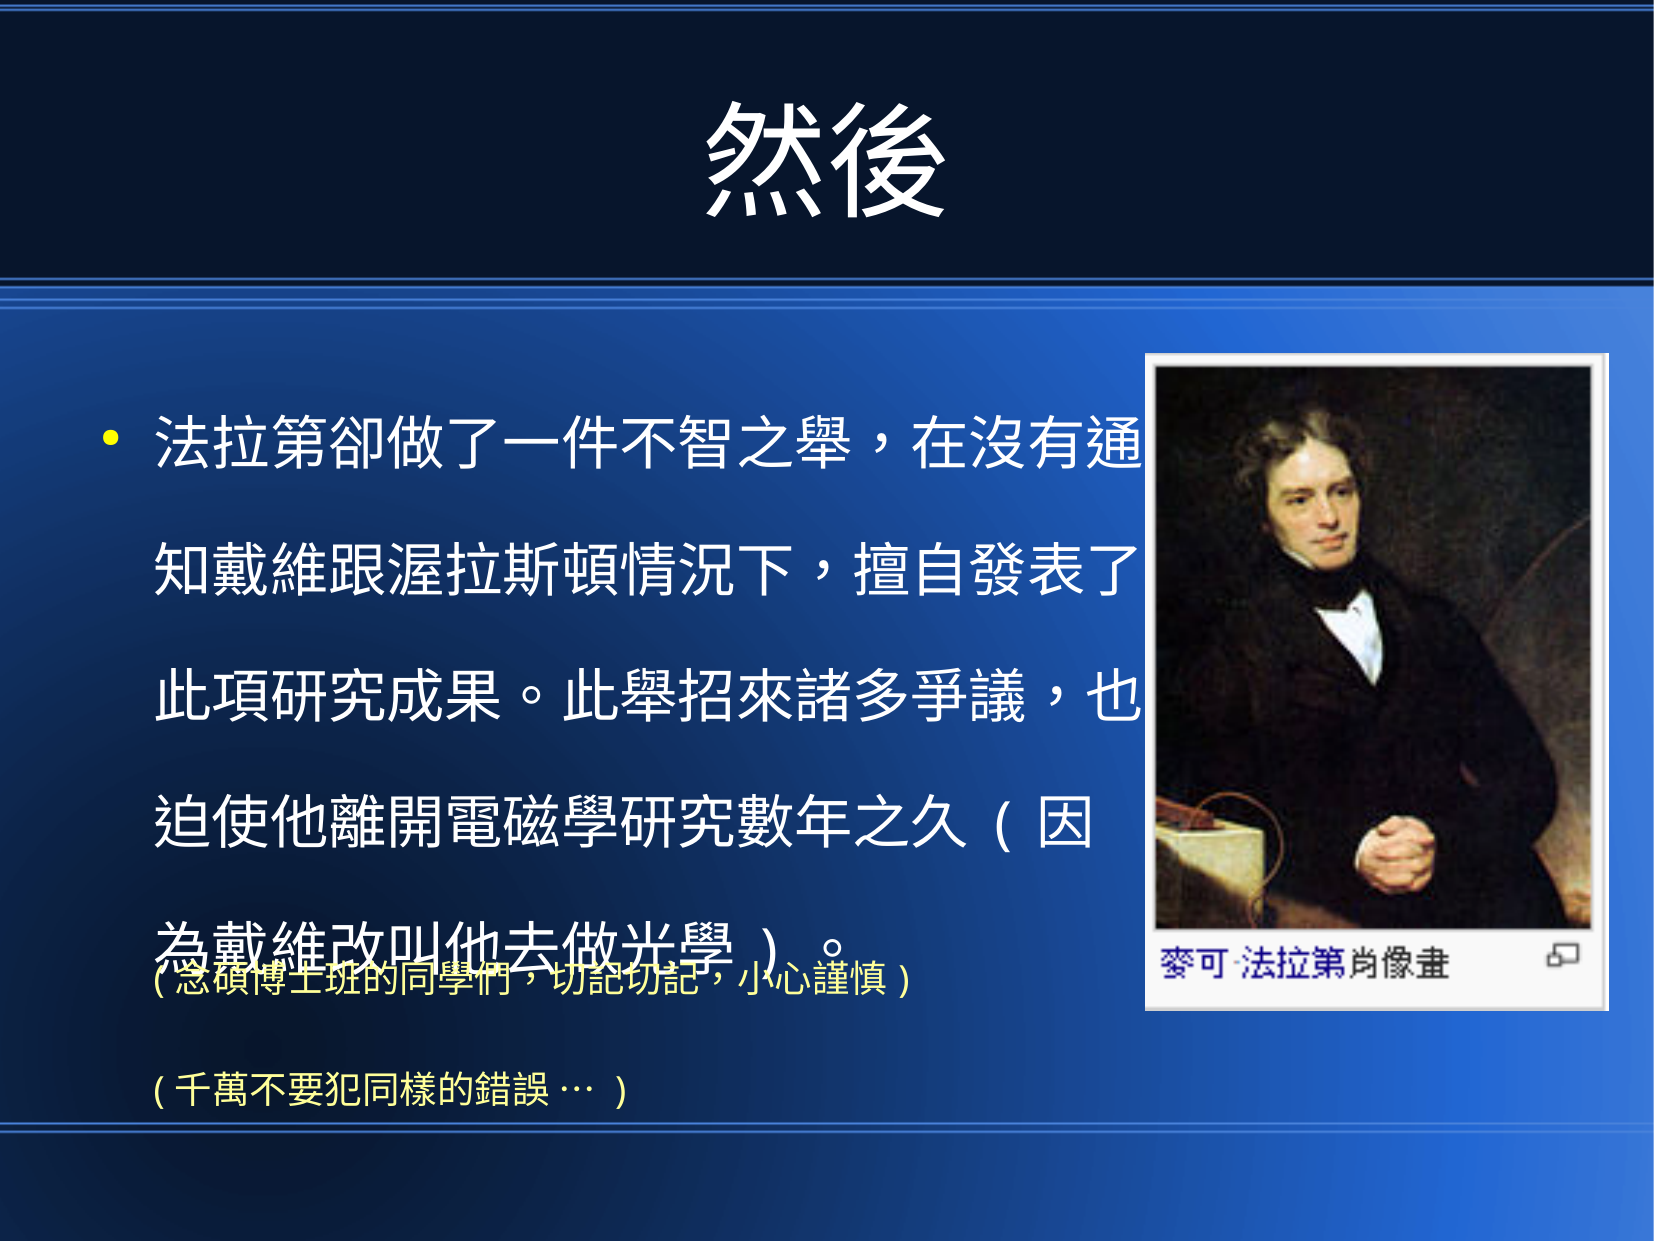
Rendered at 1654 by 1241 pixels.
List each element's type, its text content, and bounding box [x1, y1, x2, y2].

text_box (念碩博士班的同學們，切記切記，小心謹慎) (千萬不要犯同樣的錯誤 … ) [153, 921, 1489, 1064]
list 法拉第卻做了一件不智之舉，在沒有通知戴維跟渥拉斯頓情況下，擅自發表了此項研究成果。此舉招來諸多爭議，也迫使他離開電磁學研究數年之久(因為戴維改叫他去做光學)。 [82, 355, 1145, 981]
title 然後 [82, 49, 1571, 257]
picture [0, 0, 1654, 1241]
